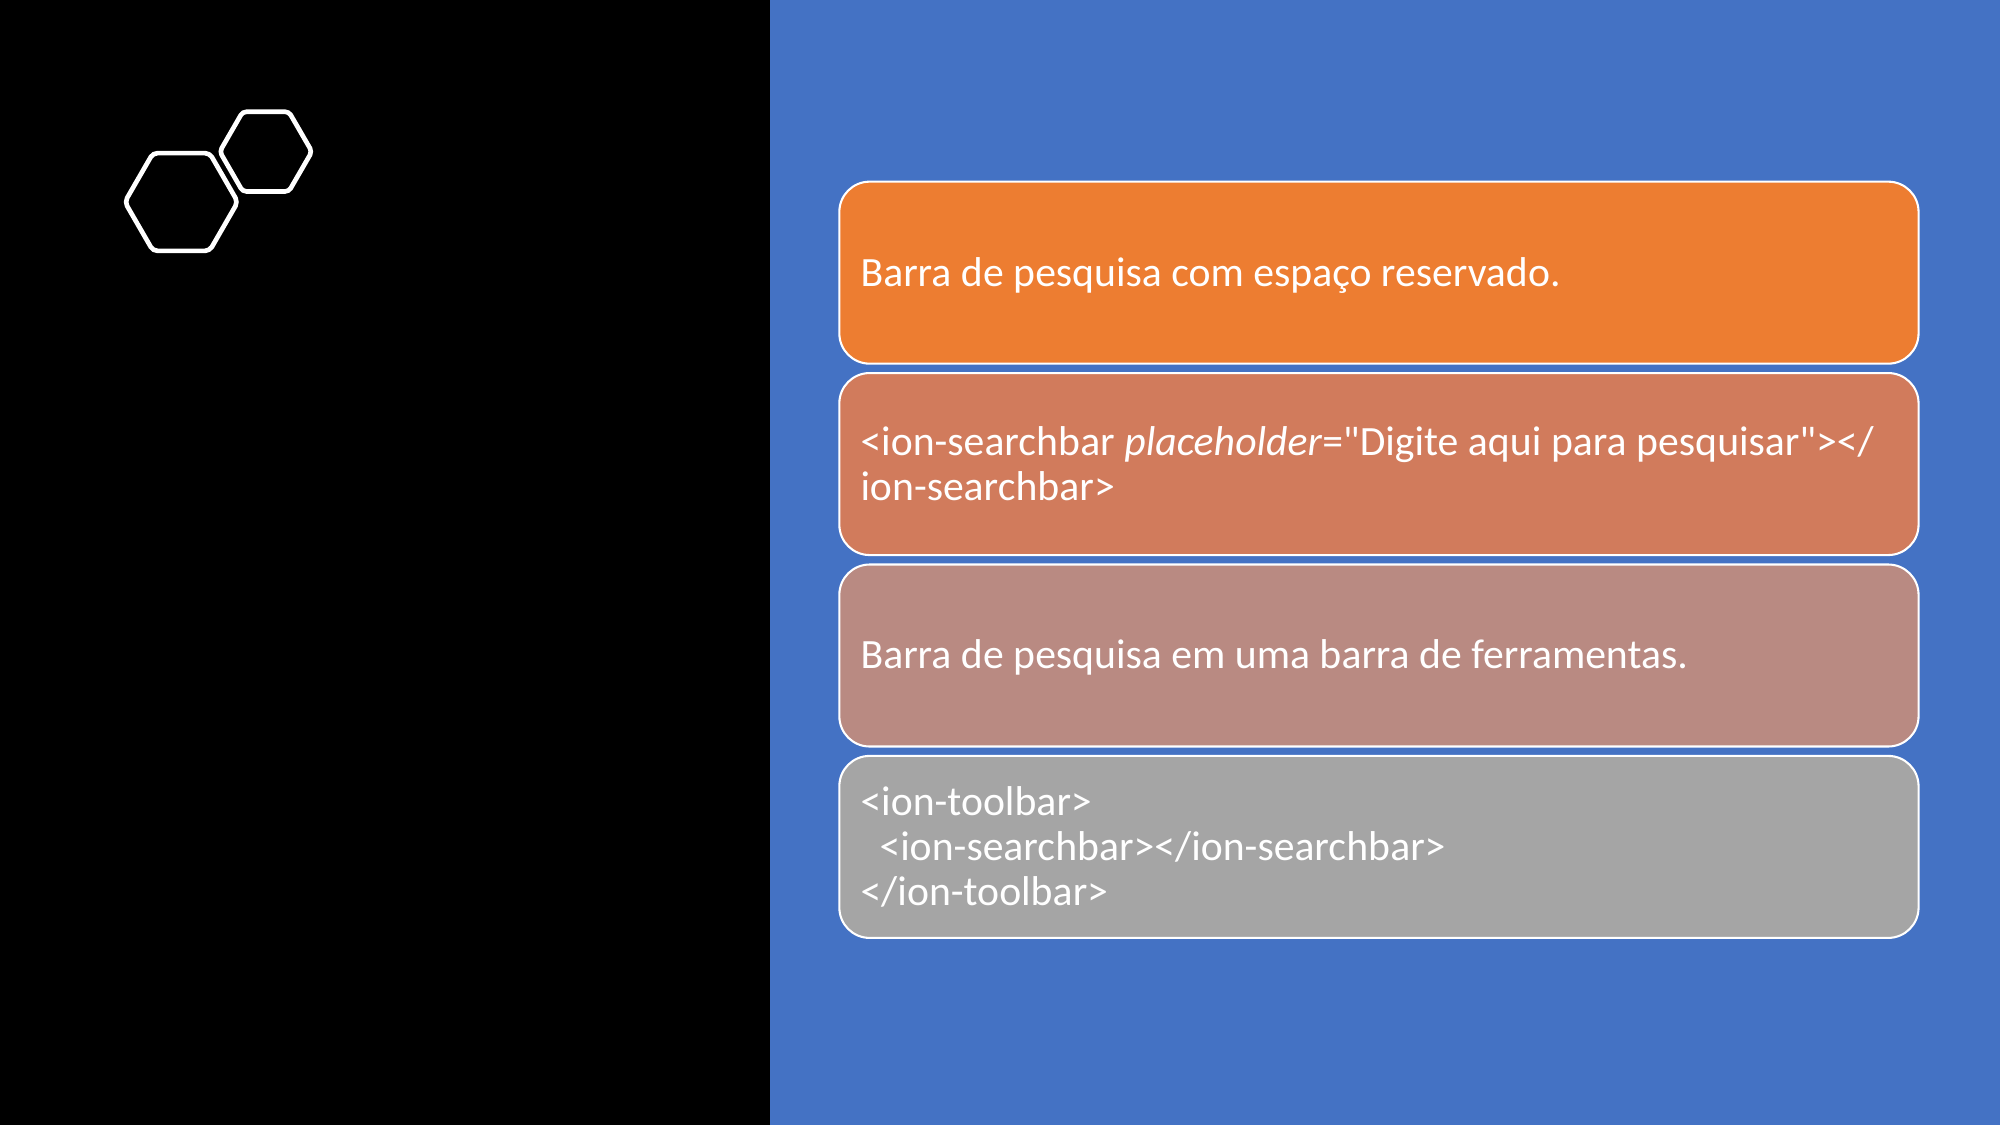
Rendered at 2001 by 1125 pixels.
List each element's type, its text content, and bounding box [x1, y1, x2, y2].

text_box <ion-searchbar placeholder="Digite aqui para pesquisar"></ion-searchbar> [839, 373, 1919, 556]
text_box [0, 0, 2000, 1125]
text_box <ion-toolbar> <ion-searchbar></ion-searchbar> </ion-toolbar> [839, 755, 1919, 938]
text_box Barra de pesquisa em uma barra de ferramentas. [839, 564, 1919, 747]
text_box Barra de pesquisa com espaço reservado. [839, 181, 1919, 364]
